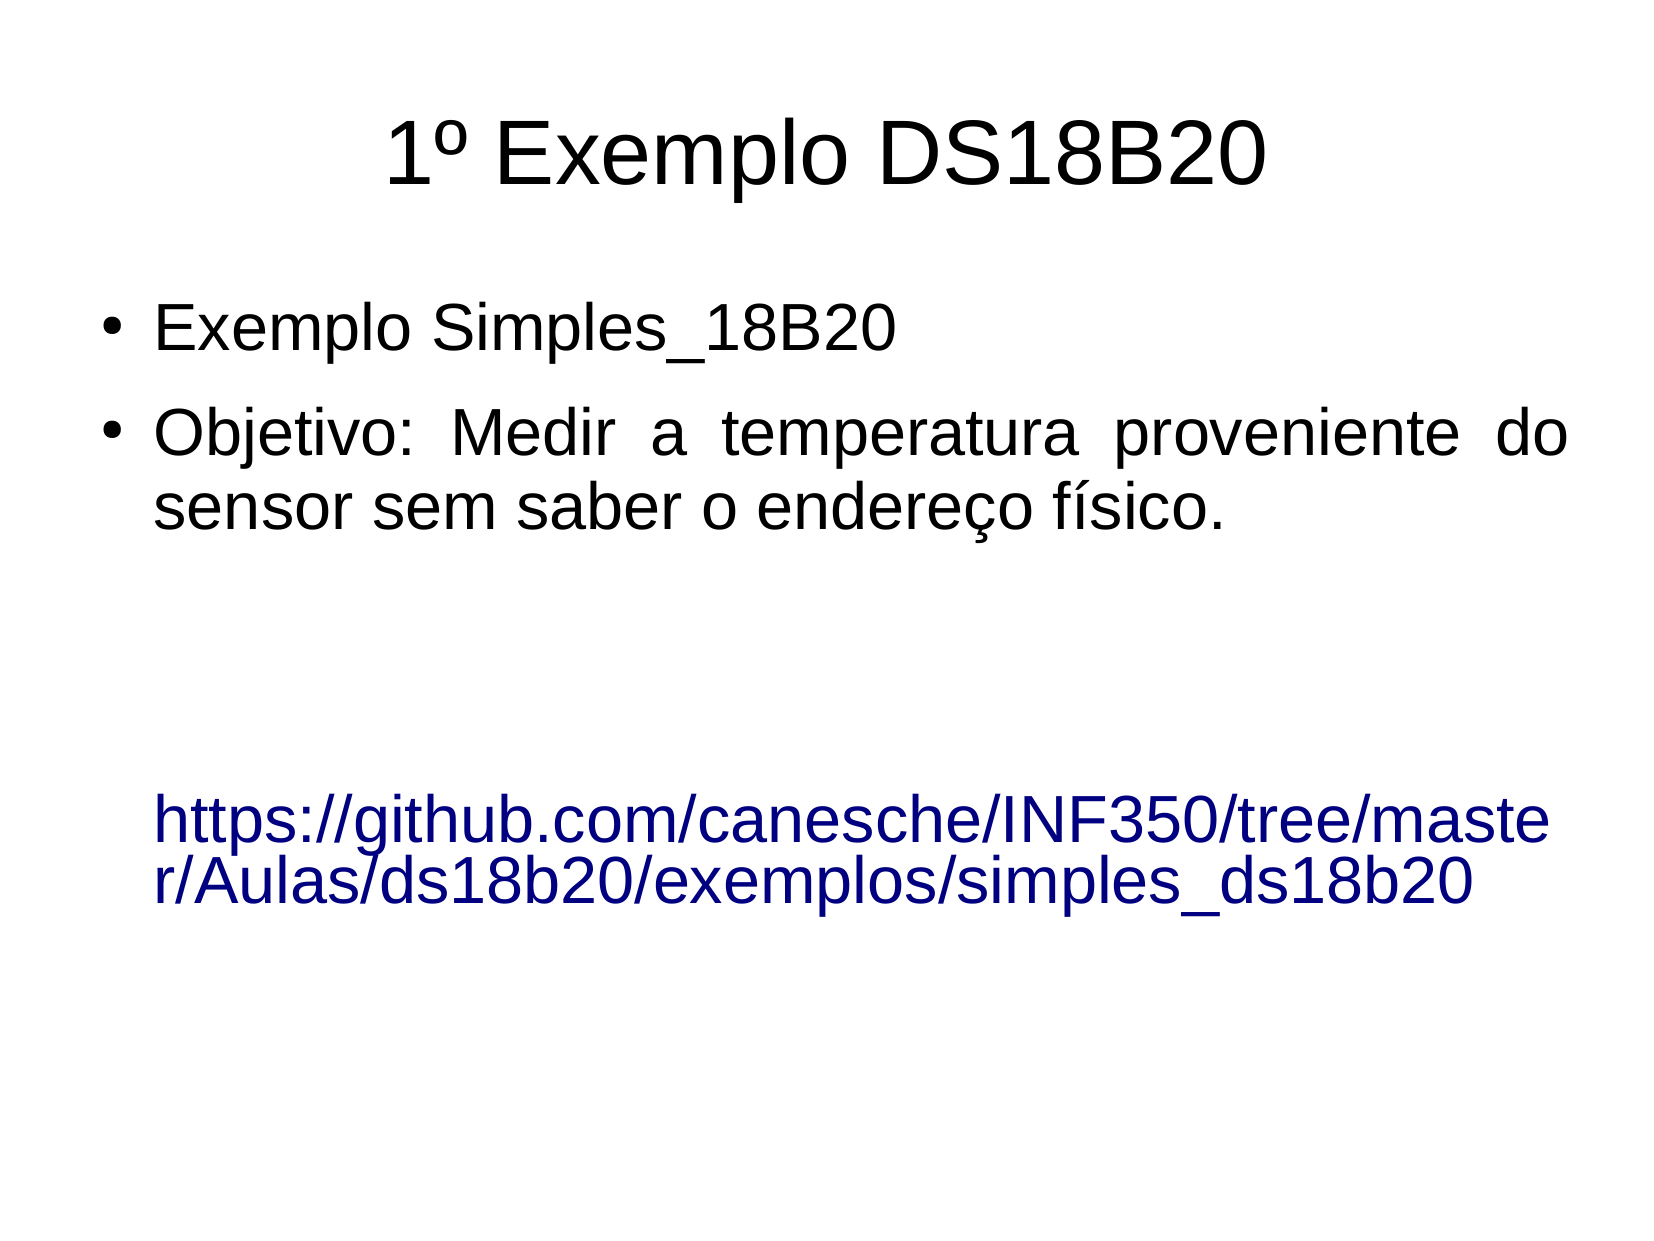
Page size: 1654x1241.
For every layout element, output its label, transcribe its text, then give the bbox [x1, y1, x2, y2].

title 1º Exemplo DS18B20 [82, 49, 1571, 257]
list Exemplo Simples_18B20 Objetivo: Medir a temperatura proveniente do sensor sem saber o endereço físico. https://github.com/canesche/INF350/tree/master/Aulas/ds18b20/exemplos/simples_ds18b20 [82, 290, 1571, 1010]
